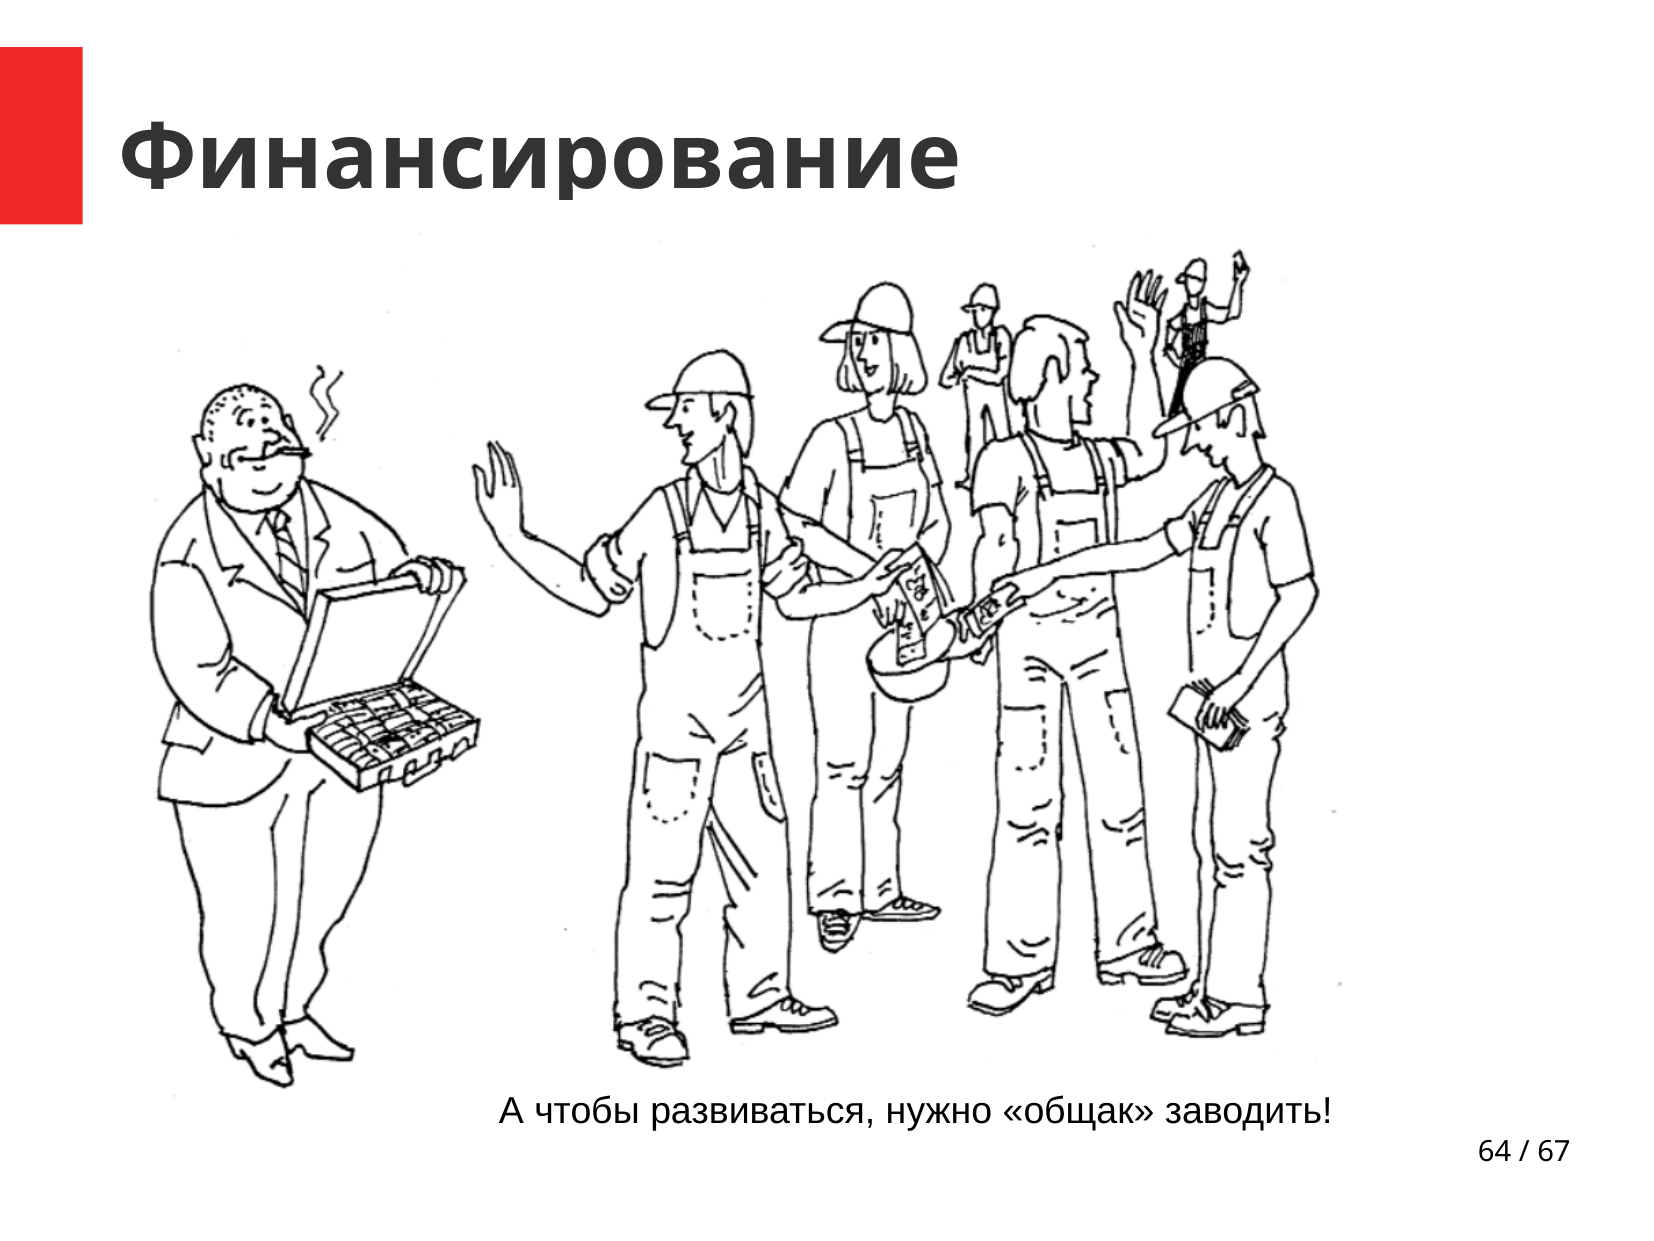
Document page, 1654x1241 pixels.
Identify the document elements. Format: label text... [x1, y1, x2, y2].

text_box А чтобы развиваться, нужно «общак» заводить! [484, 1081, 1349, 1139]
title Финансирование [118, 49, 1571, 257]
picture [106, 200, 1406, 1139]
